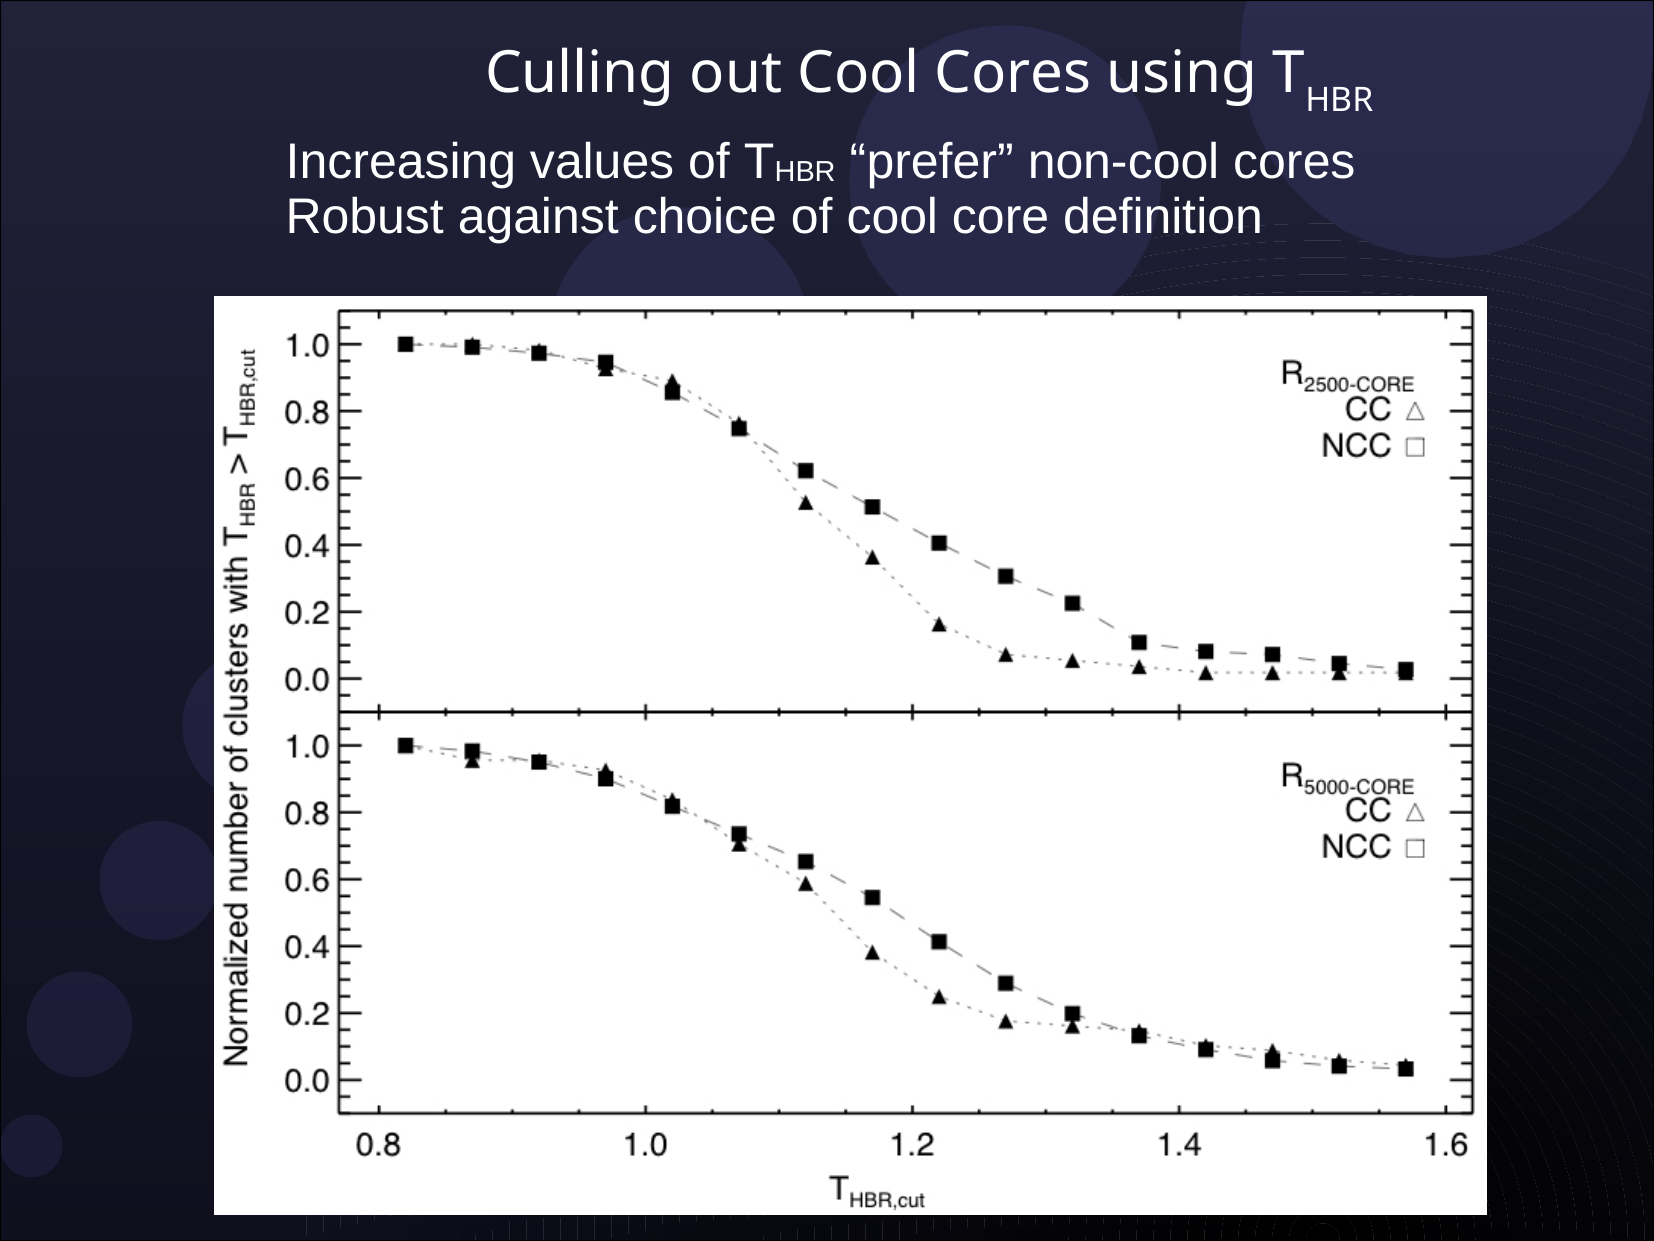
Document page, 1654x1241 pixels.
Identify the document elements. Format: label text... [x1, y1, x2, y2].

text_box Culling out Cool Cores using THBR [467, 19, 1234, 125]
picture [214, 296, 1487, 1215]
text_box Increasing values of THBR “prefer” non-cool cores Robust against choice of cool core definition [265, 127, 1360, 268]
